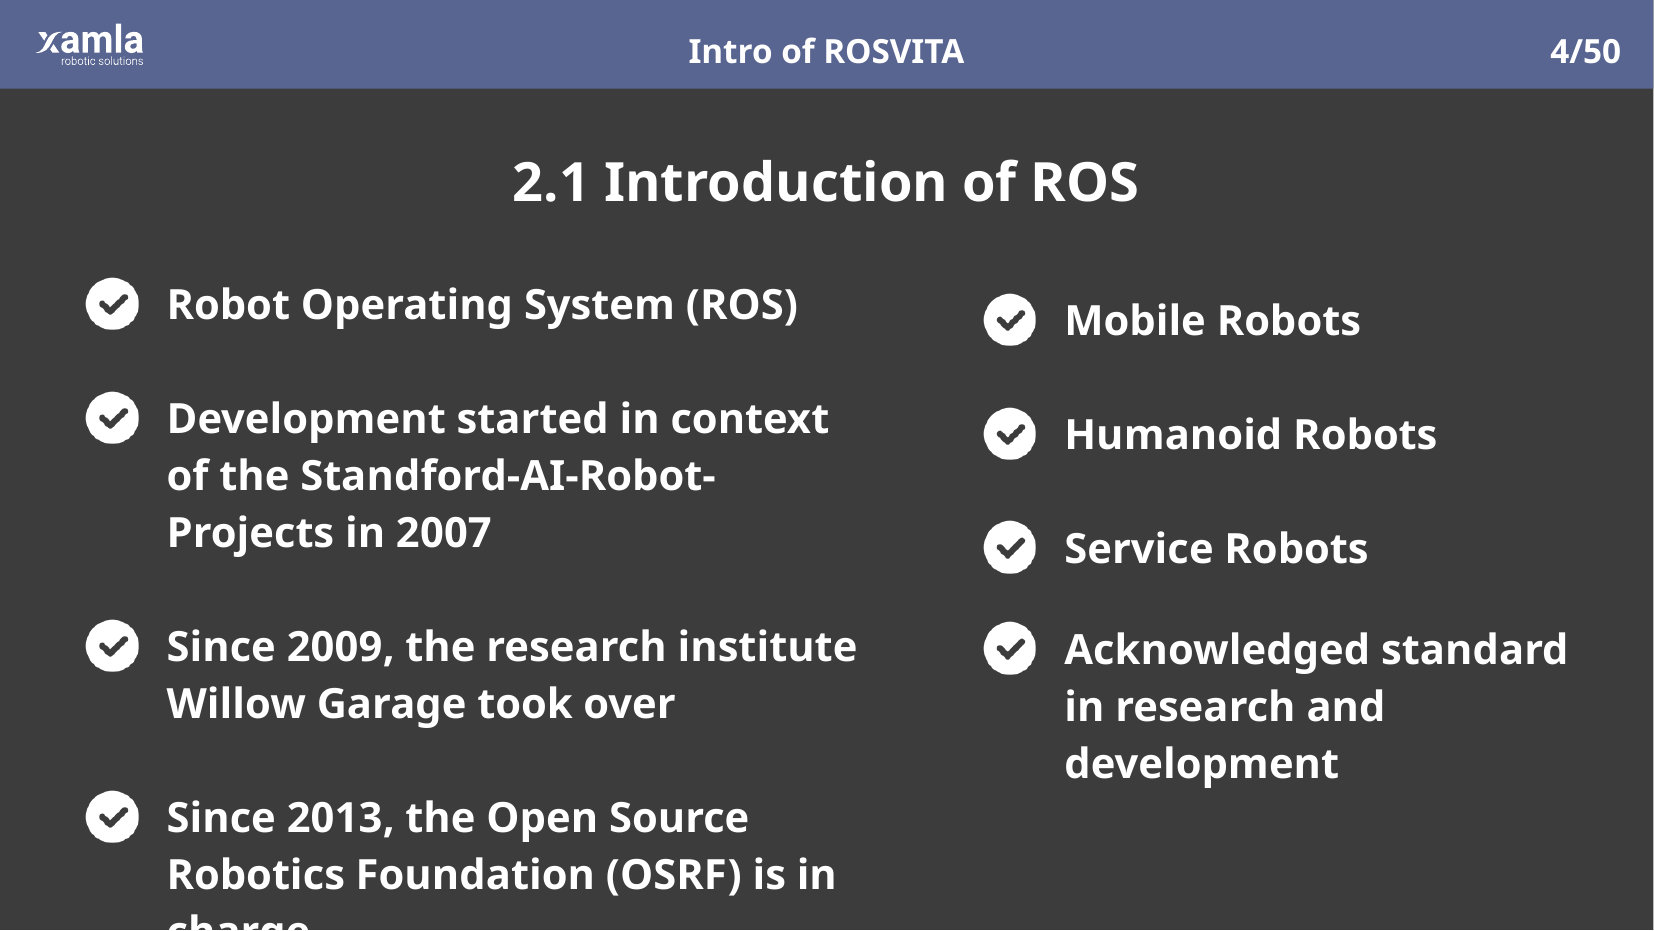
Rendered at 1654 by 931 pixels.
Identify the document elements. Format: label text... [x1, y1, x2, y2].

text_box Acknowledged standard in research and development [968, 555, 1595, 756]
text_box Robot Operating System (ROS) Development started in context of the Standford-AI-Robot-Projects in 2007 Since 2009, the research institute Willow Garage took over Since 2013, the Open Source Robotics Foundation (OSRF) is in charge [70, 267, 875, 882]
text_box 2.1 Introduction of ROS [188, 135, 1465, 223]
text_box [0, 0, 1654, 89]
text_box Mobile Robots Humanoid Robots Service Robots [968, 283, 1654, 904]
text_box Intro of ROSVITA [296, 20, 1357, 80]
text_box 4/50 [1511, 20, 1636, 80]
picture [35, 23, 143, 65]
